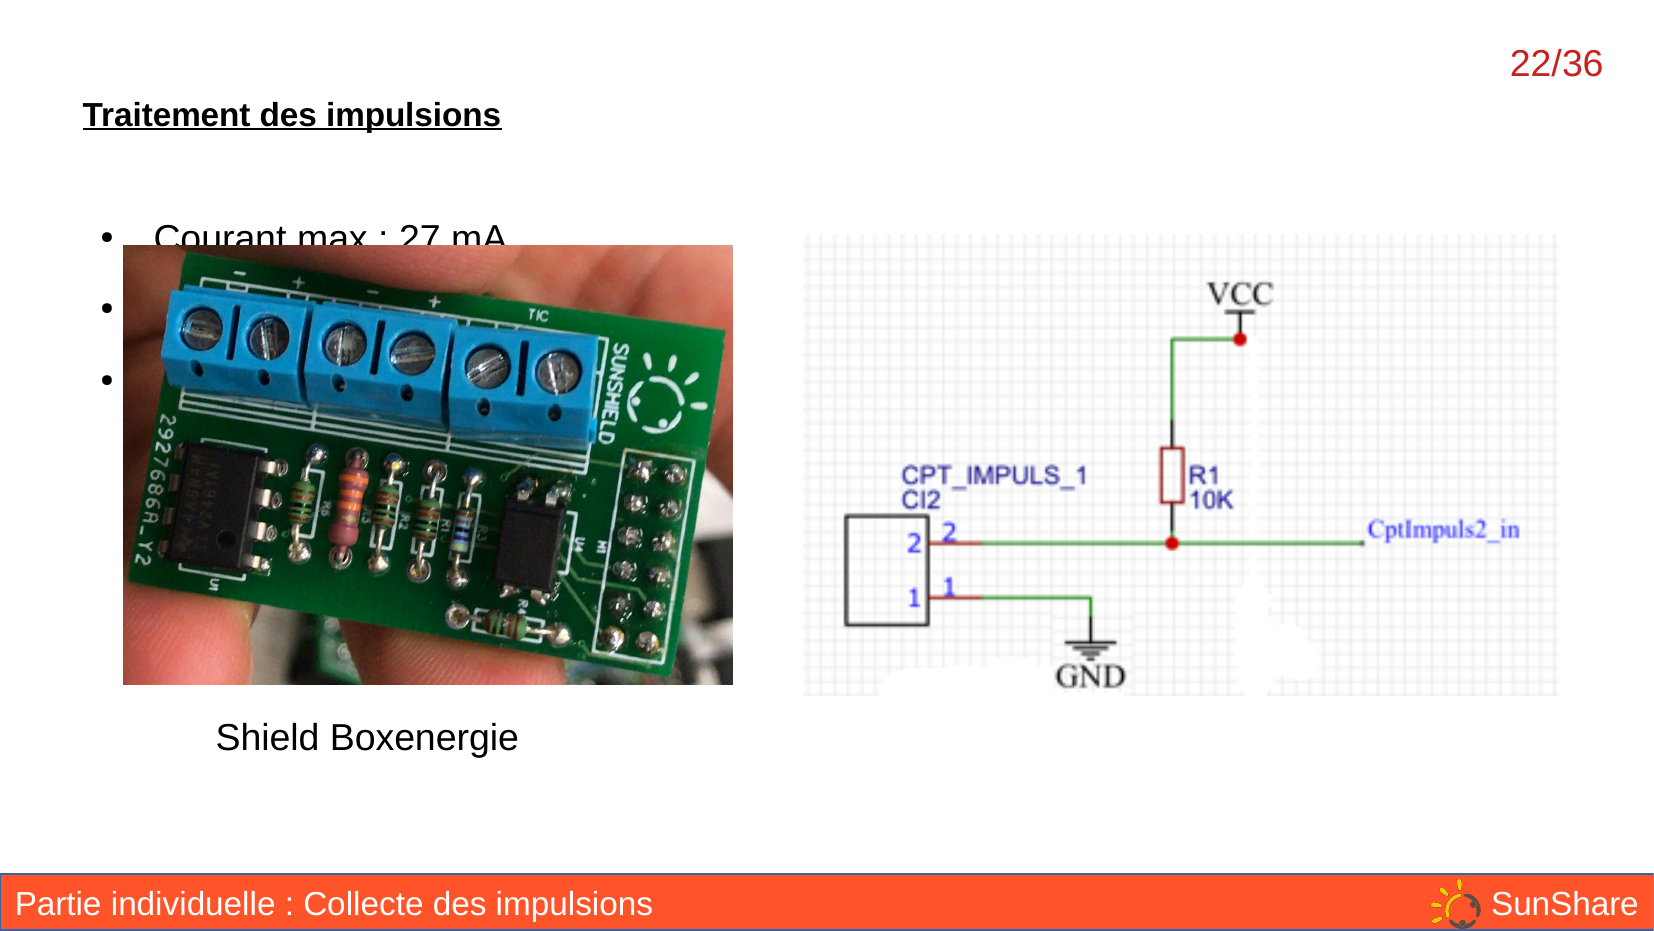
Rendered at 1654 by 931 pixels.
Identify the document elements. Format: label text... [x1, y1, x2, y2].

list Courant max : 27 mA Tension du GPIO : 3,3 V 3,3V / 10kΩ = 330 µA [82, 217, 809, 758]
text_box Partie individuelle : Collecte des impulsions [0, 874, 686, 931]
picture [123, 245, 733, 685]
picture [1429, 877, 1483, 931]
title Traitement des impulsions [82, 37, 1571, 193]
text_box Shield Boxenergie [200, 708, 544, 766]
picture [803, 234, 1559, 696]
